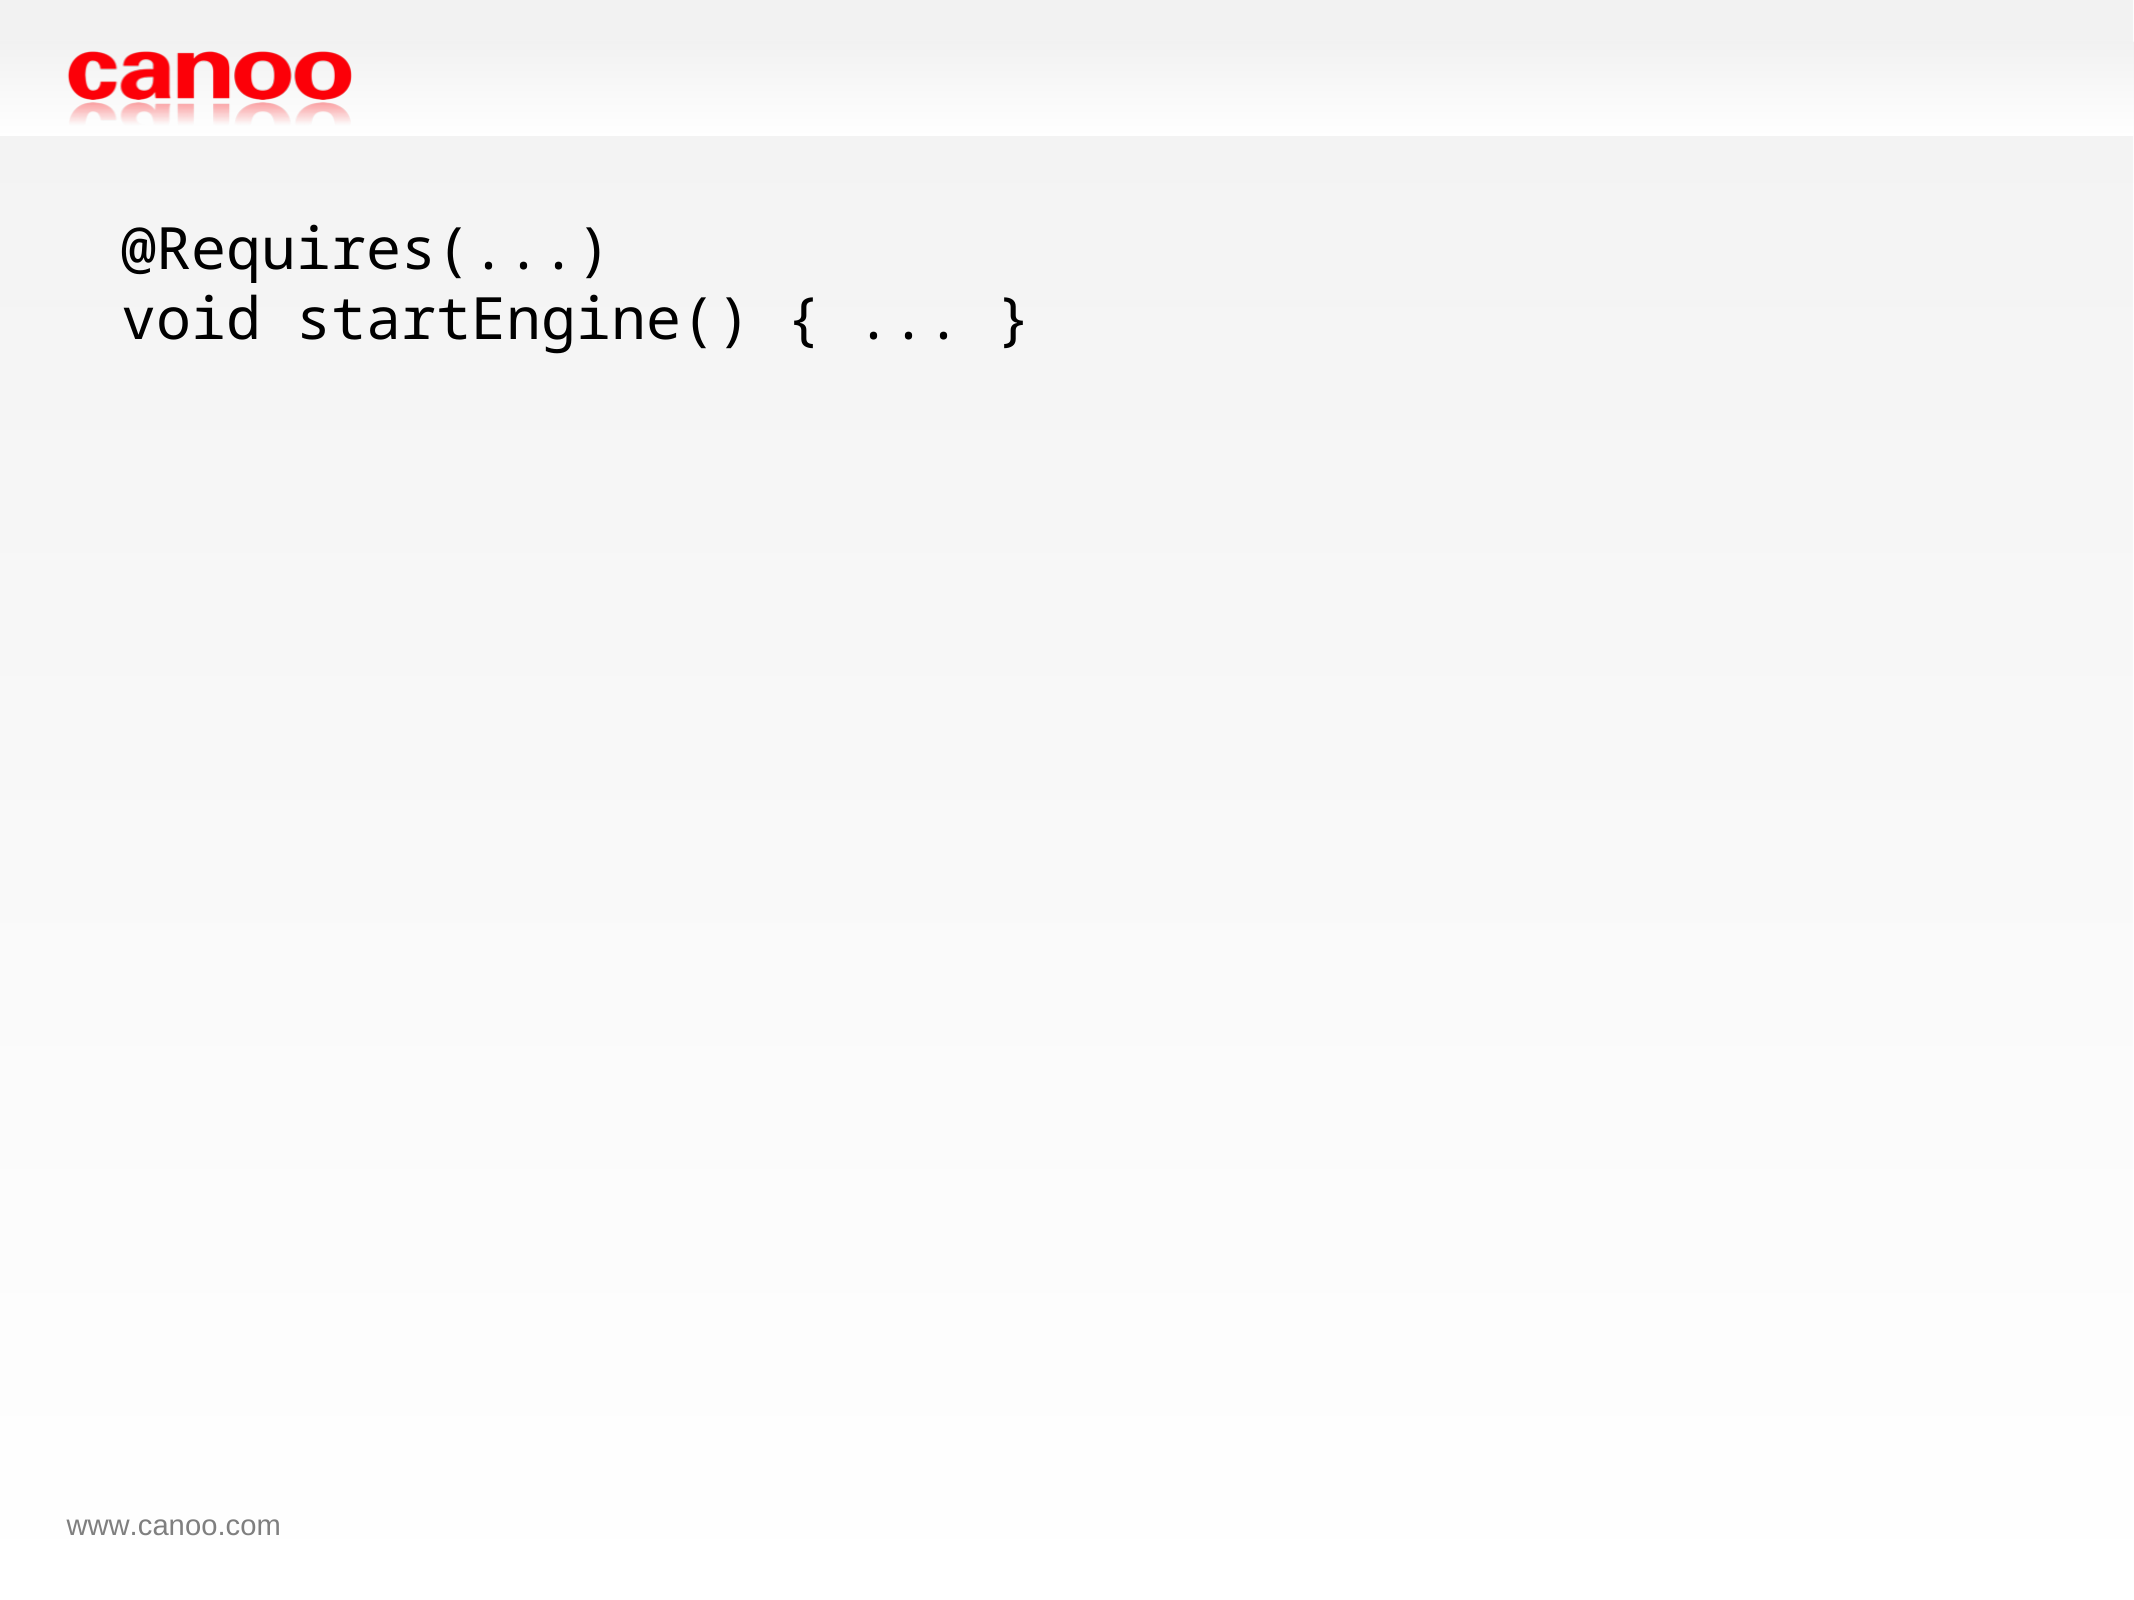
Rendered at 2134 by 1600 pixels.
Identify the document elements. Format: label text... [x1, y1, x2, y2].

picture [65, 48, 353, 154]
text_box @Requires(...) void startEngine() { ... } [106, 204, 2027, 1388]
